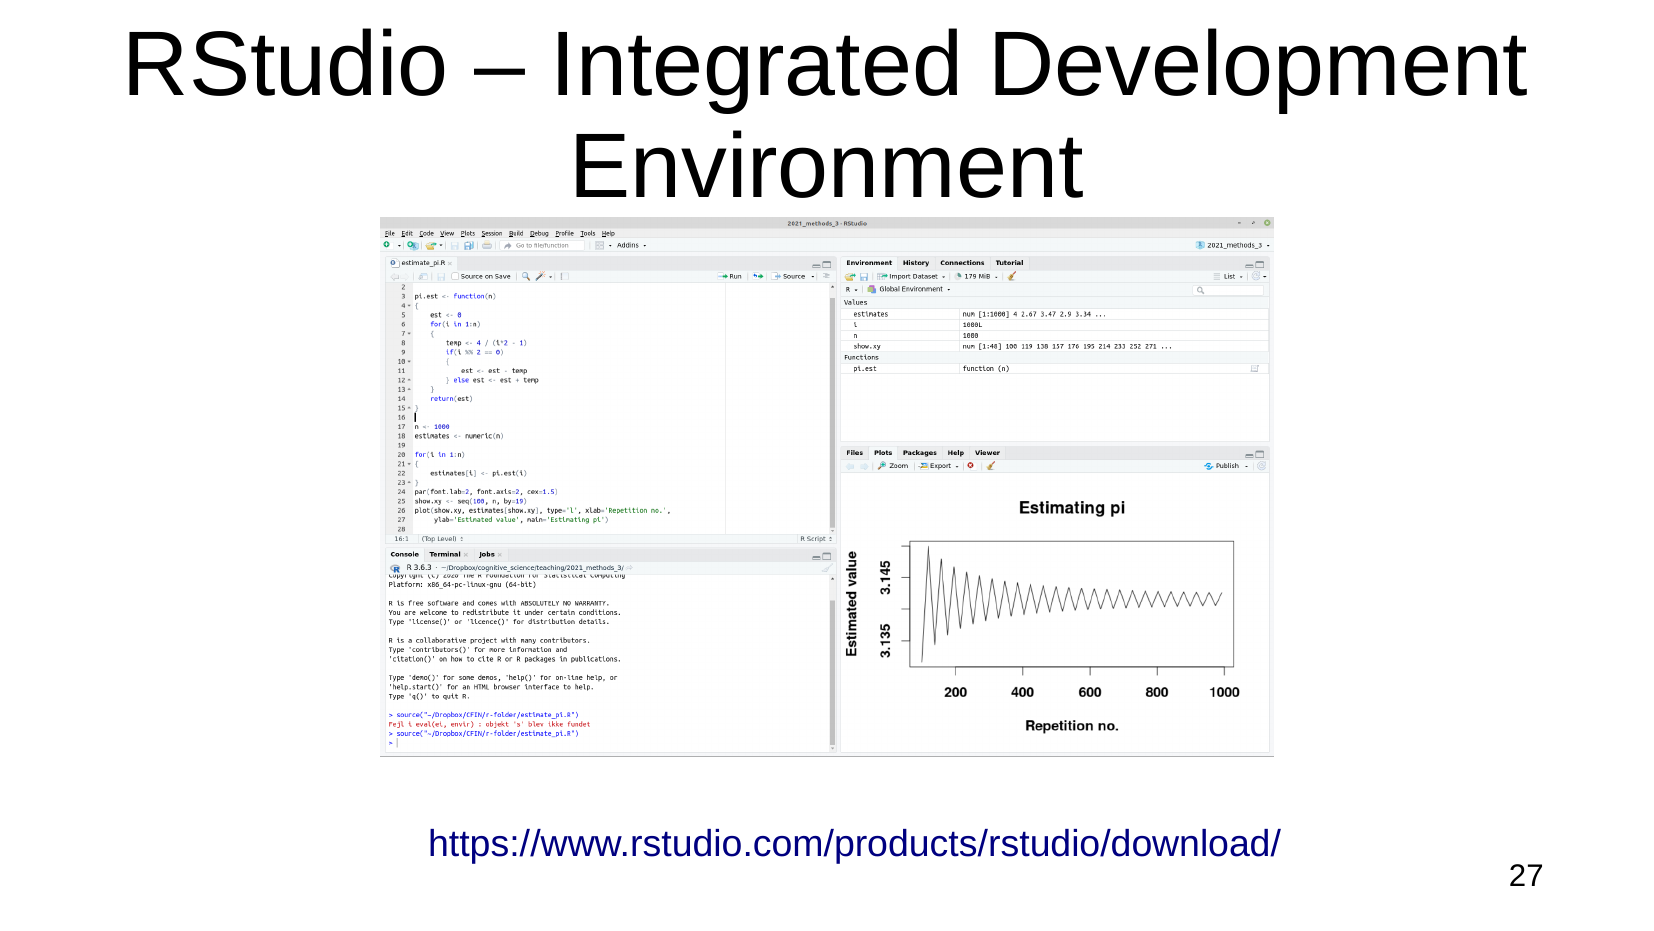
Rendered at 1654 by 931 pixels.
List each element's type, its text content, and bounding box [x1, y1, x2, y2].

picture [380, 217, 1274, 758]
text_box <nummer> [1494, 850, 1654, 921]
title RStudio – Integrated Development Environment [82, 12, 1571, 218]
text_box https://www.rstudio.com/products/rstudio/download/ [413, 814, 1297, 872]
